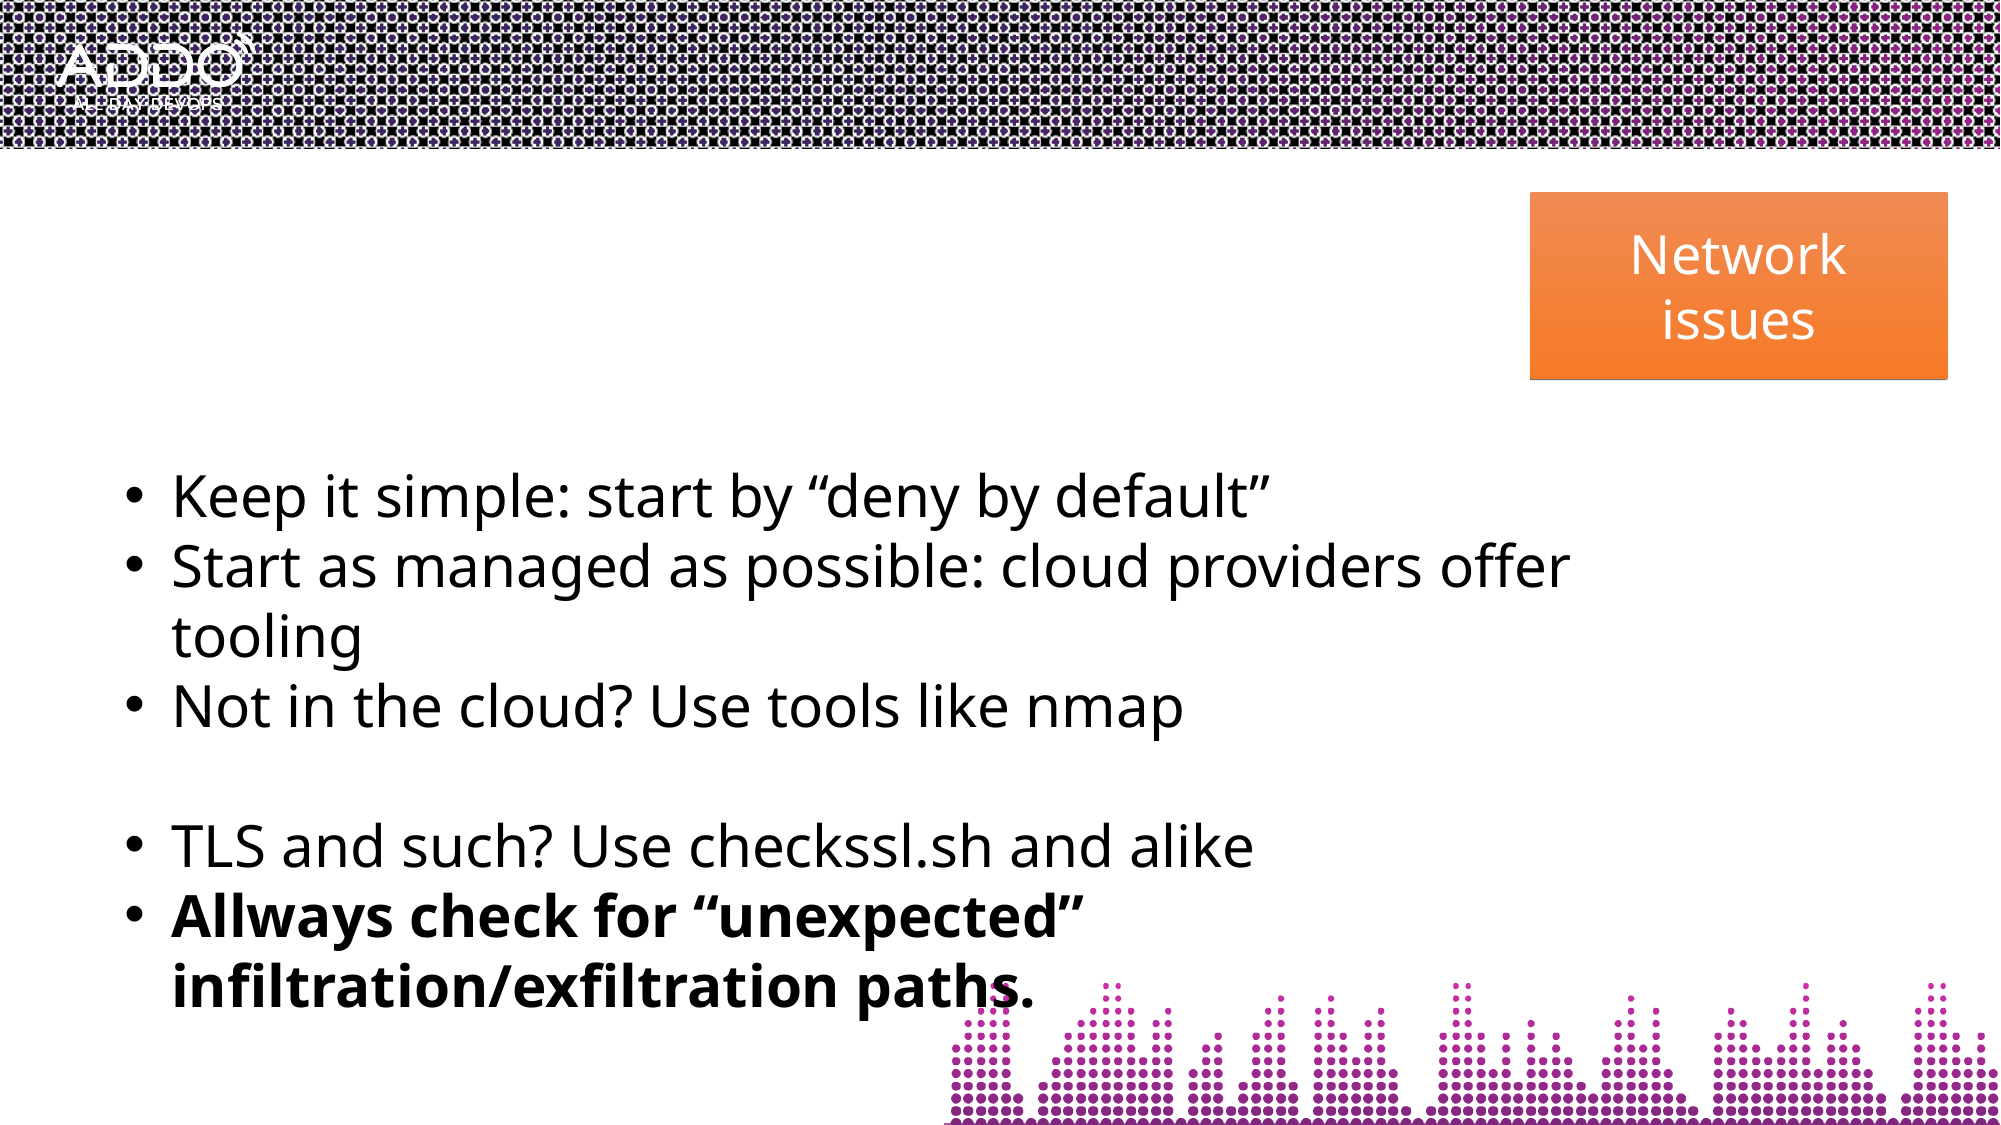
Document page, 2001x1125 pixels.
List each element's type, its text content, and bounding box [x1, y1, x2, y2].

picture [943, 983, 2000, 1125]
text_box Network issues [1530, 192, 1948, 379]
text_box Keep it simple: start by “deny by default” Start as managed as possible: cloud providers offer tooling Not in the cloud? Use tools like nmap TLS and such? Use checkssl.sh and alike Allways check for “unexpected” infiltration/exfiltration paths. [109, 451, 1740, 891]
picture [0, 0, 2000, 149]
